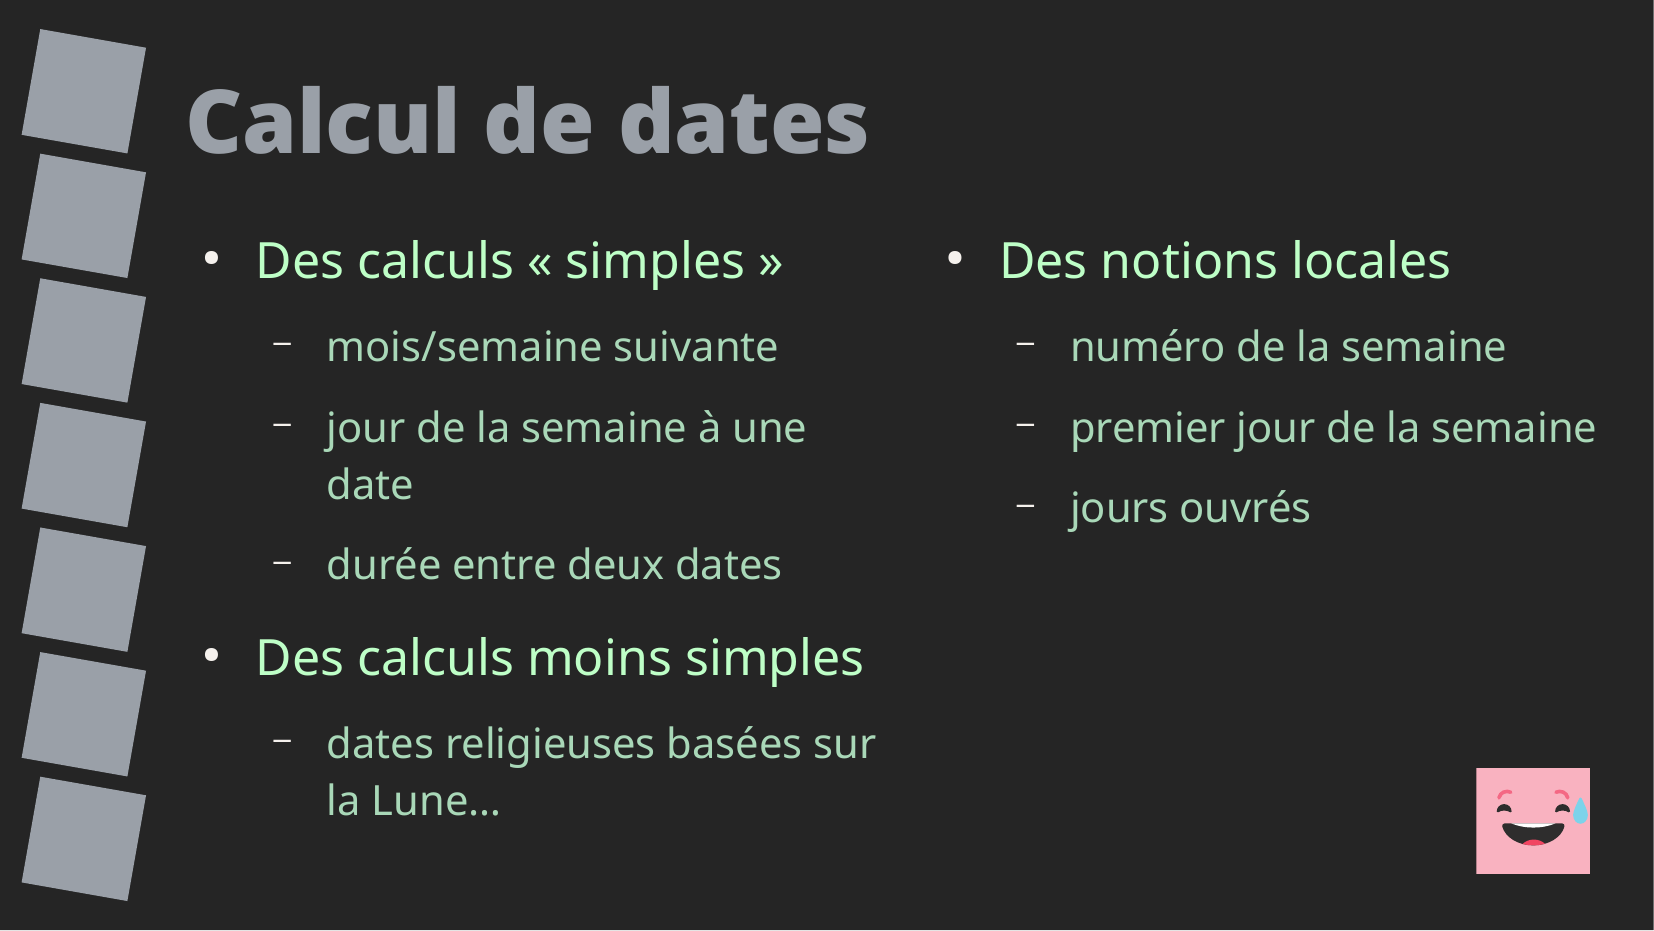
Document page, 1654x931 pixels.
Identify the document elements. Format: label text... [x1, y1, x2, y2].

list Des notions locales numéro de la semaine premier jour de la semaine jours ouvrés [928, 225, 1637, 901]
title Calcul de dates [184, 59, 1654, 154]
list Des calculs « simples » mois/semaine suivante jour de la semaine à une date durée entre deux dates Des calculs moins simples dates religieuses basées sur la Lune… [184, 225, 893, 901]
picture [1476, 767, 1591, 874]
